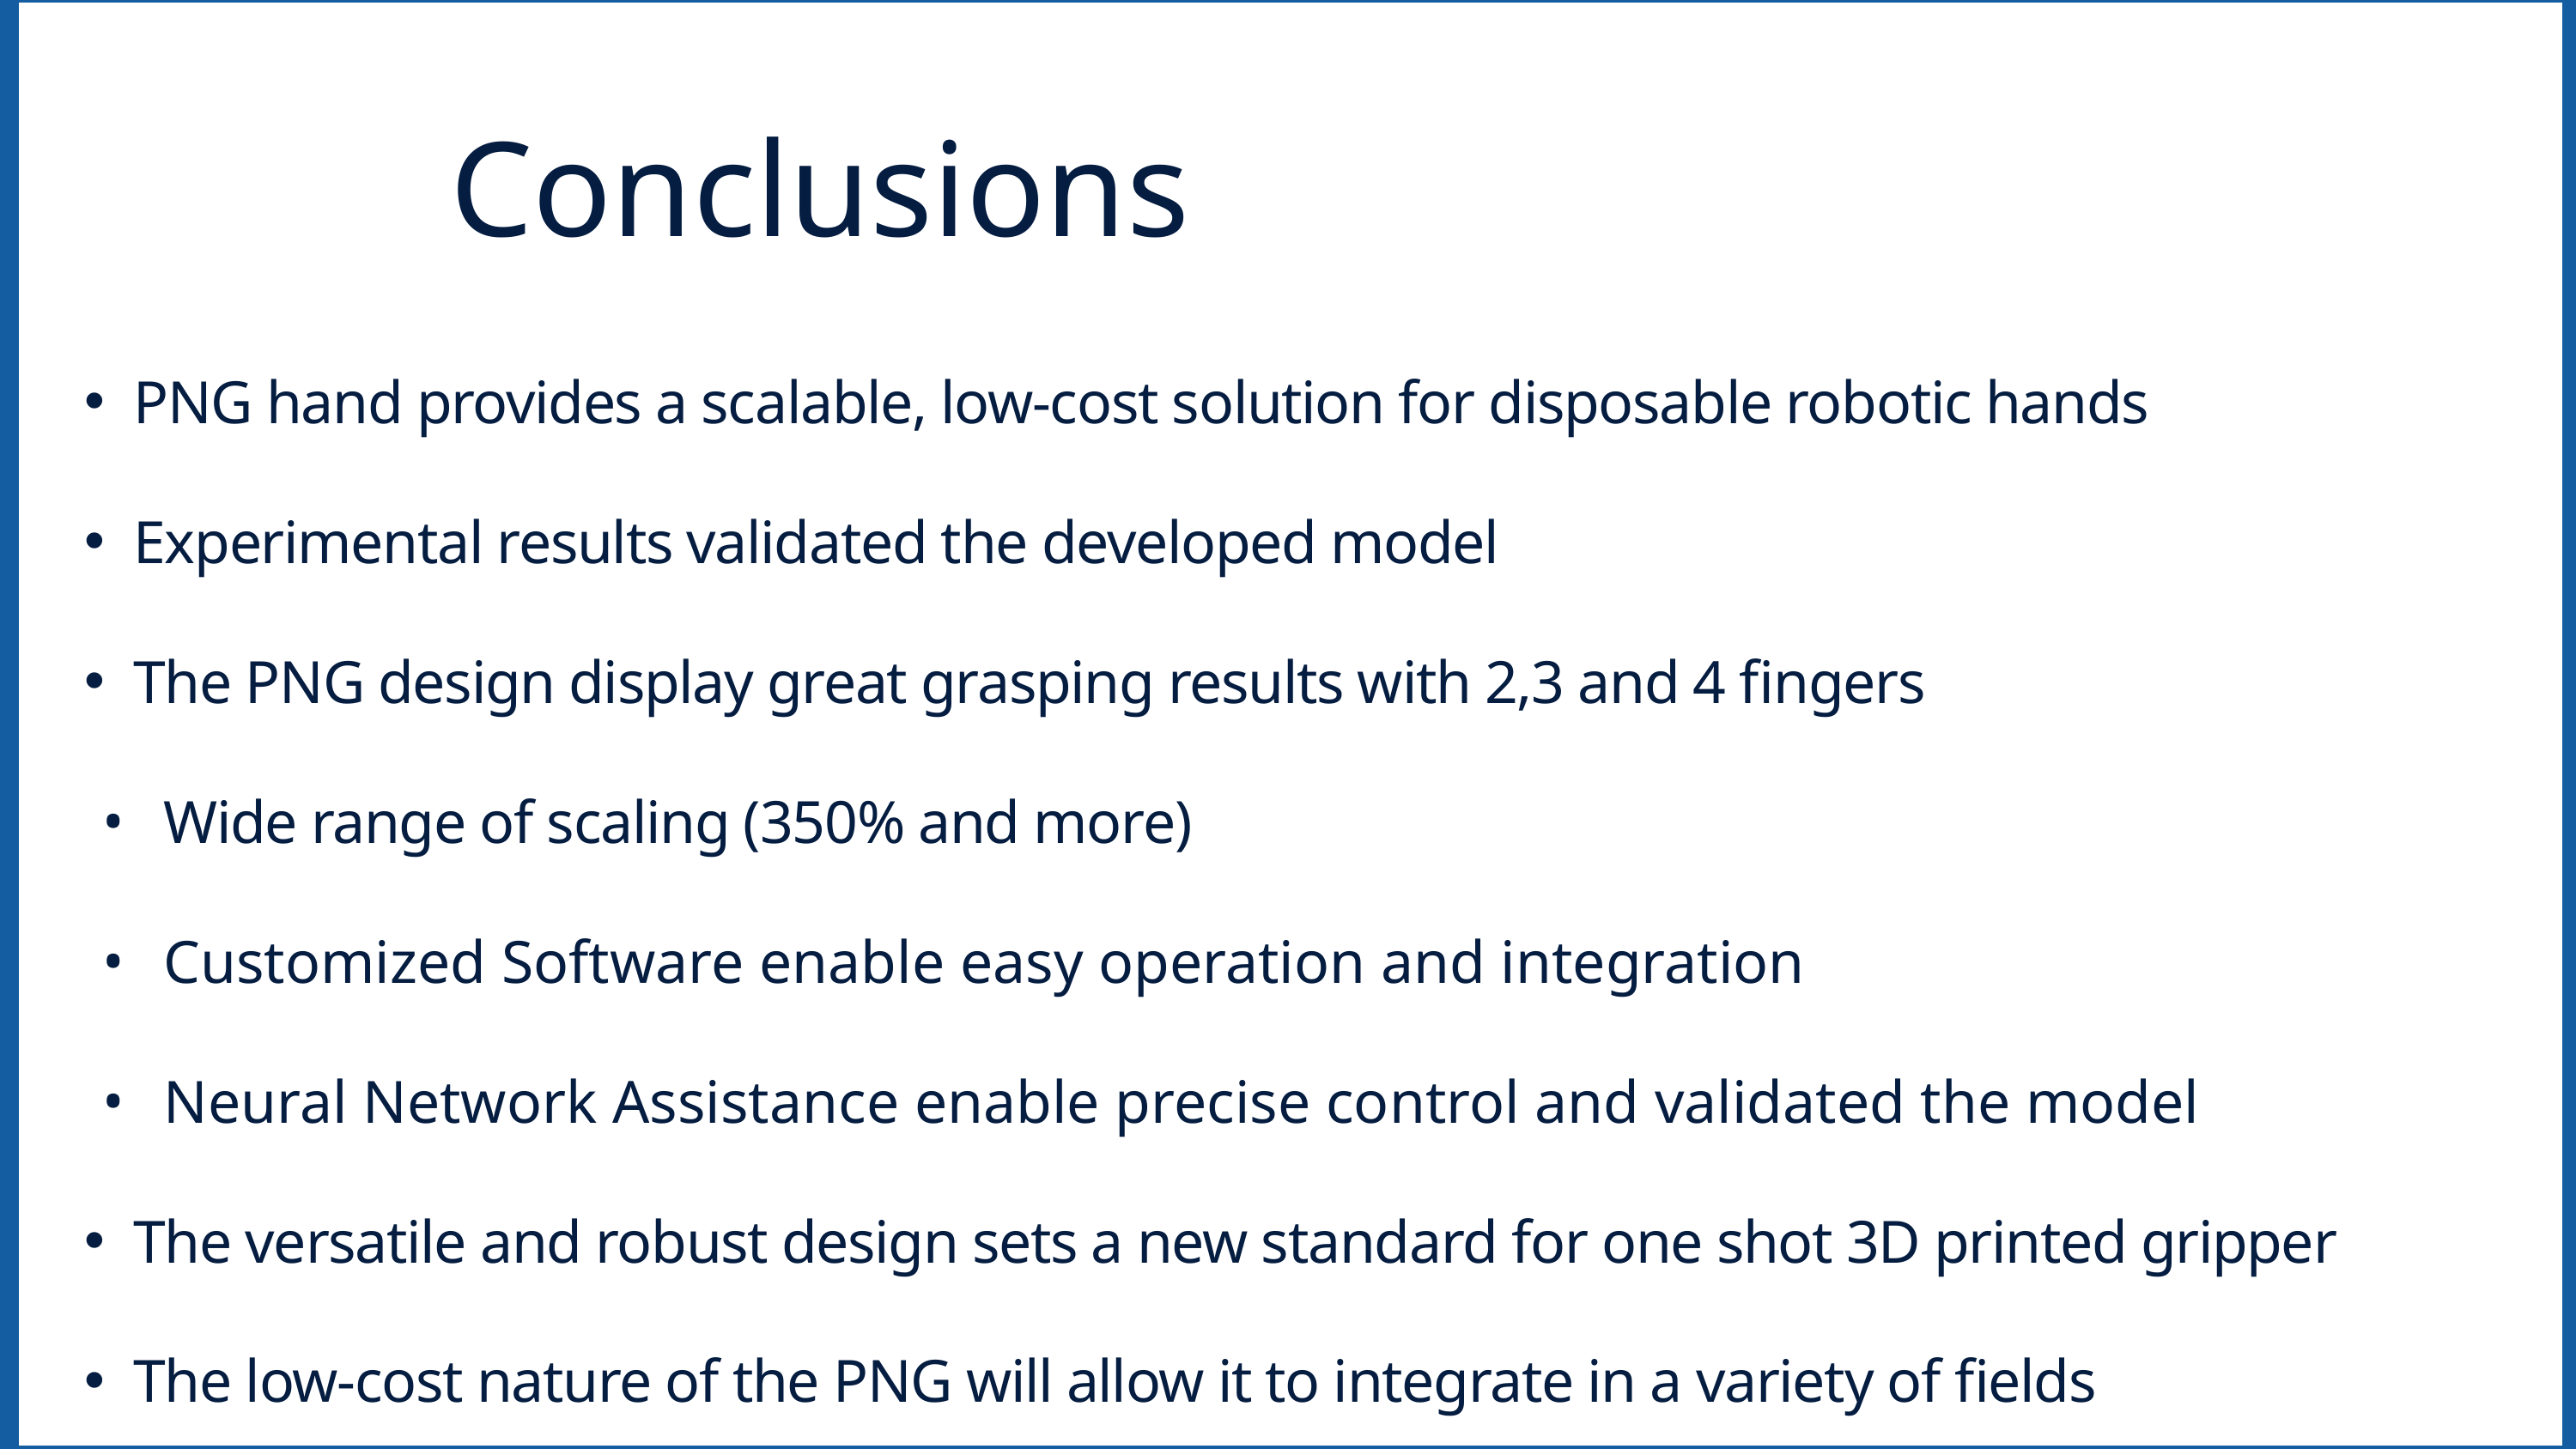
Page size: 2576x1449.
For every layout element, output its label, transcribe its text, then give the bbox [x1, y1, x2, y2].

text_box [3, 0, 2576, 1449]
text_box PNG hand provides a scalable, low-cost solution for disposable robotic hands Experimental results validated the developed model The PNG design display great grasping results with 2,3 and 4 fingers Wide range of scaling (350% and more) Customized Software enable easy operation and integration Neural Network Assistance enable precise control and validated the model The versatile and robust design sets a new standard for one shot 3D printed gripper The low-cost nature of the PNG will allow it to integrate in a variety of fields [34, 294, 2542, 1449]
text_box Conclusions [450, 79, 1403, 294]
